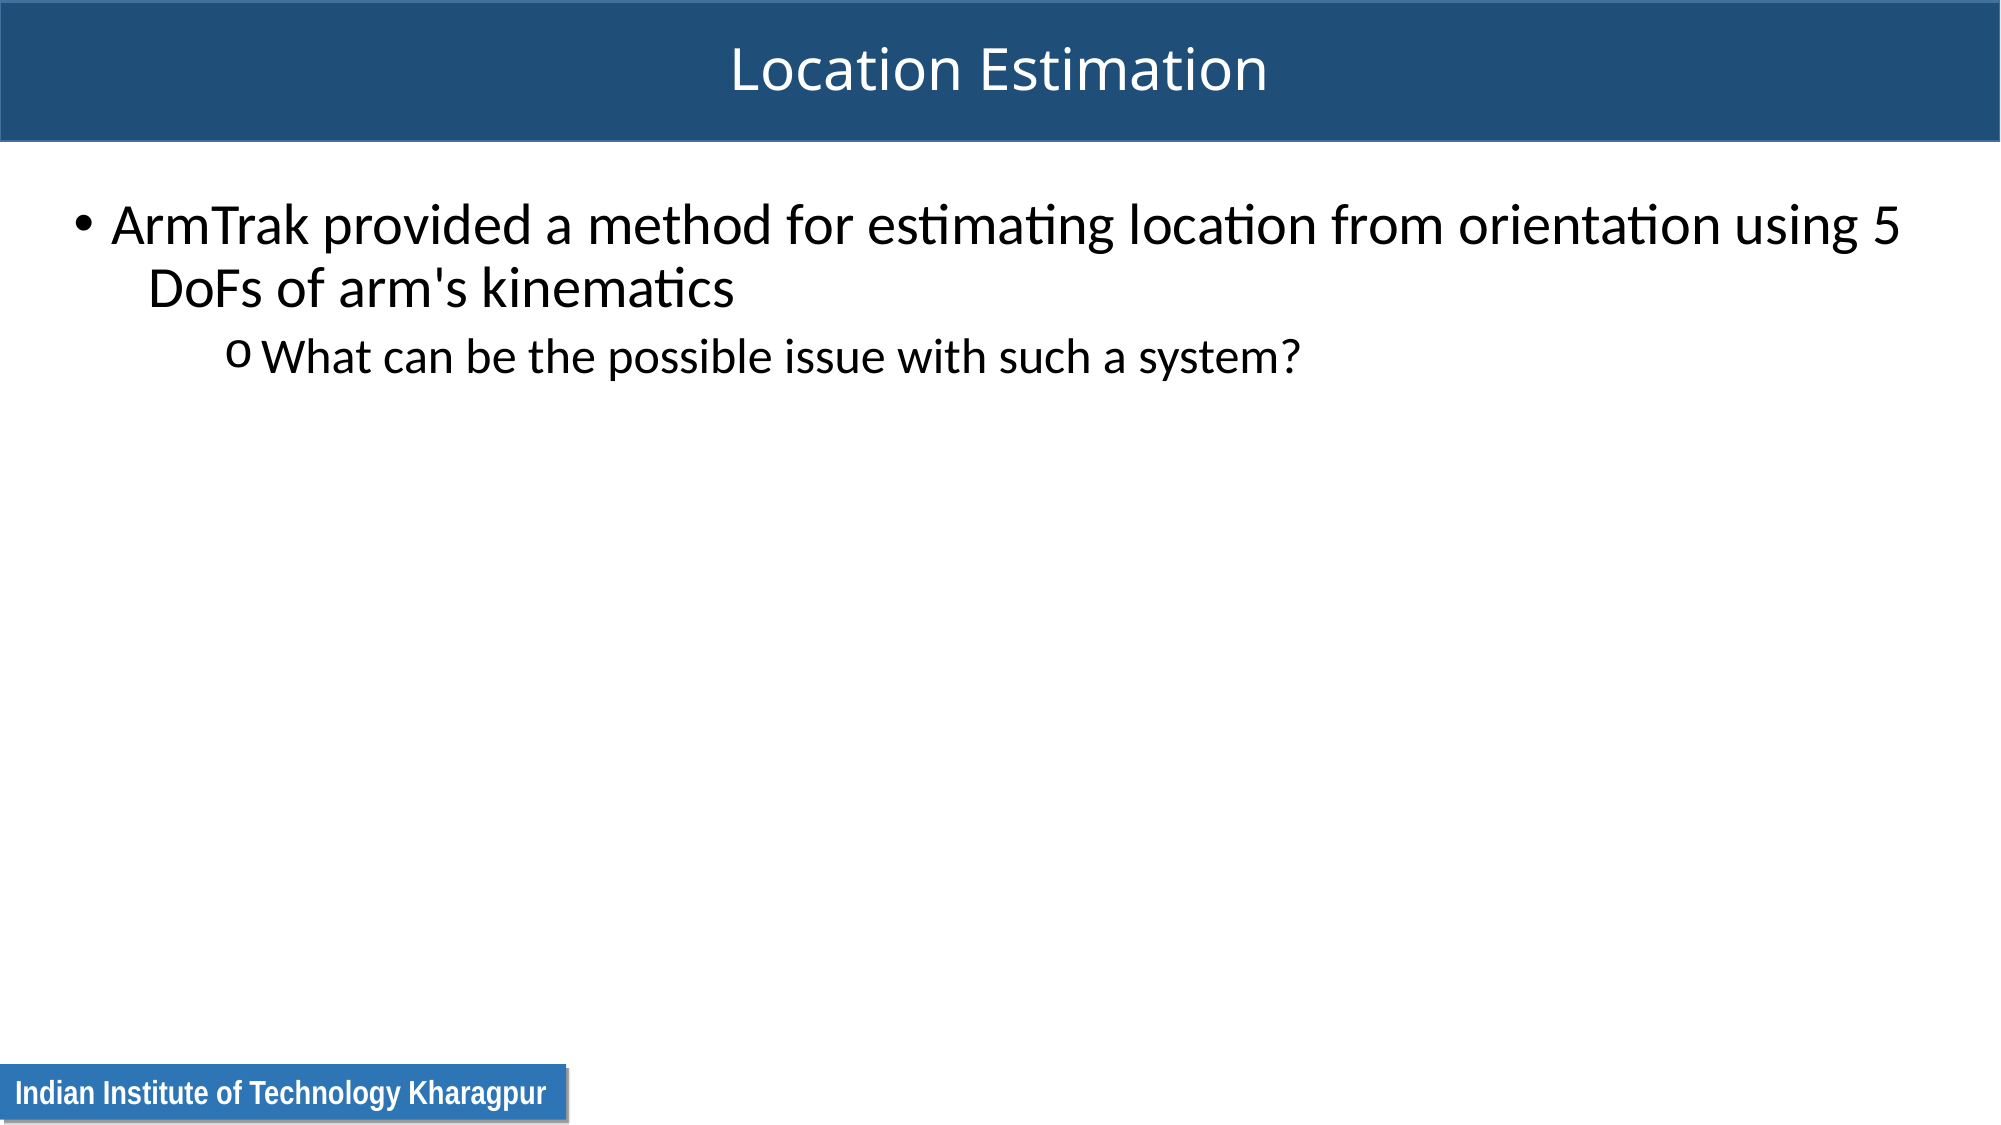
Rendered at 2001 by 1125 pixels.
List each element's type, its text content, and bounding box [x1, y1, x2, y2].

title Location Estimation [0, 1, 2000, 141]
list ArmTrak provided a method for estimating location from orientation using 5 DoFs of arm's kinematics What can be the possible issue with such a system? [58, 186, 1954, 1065]
